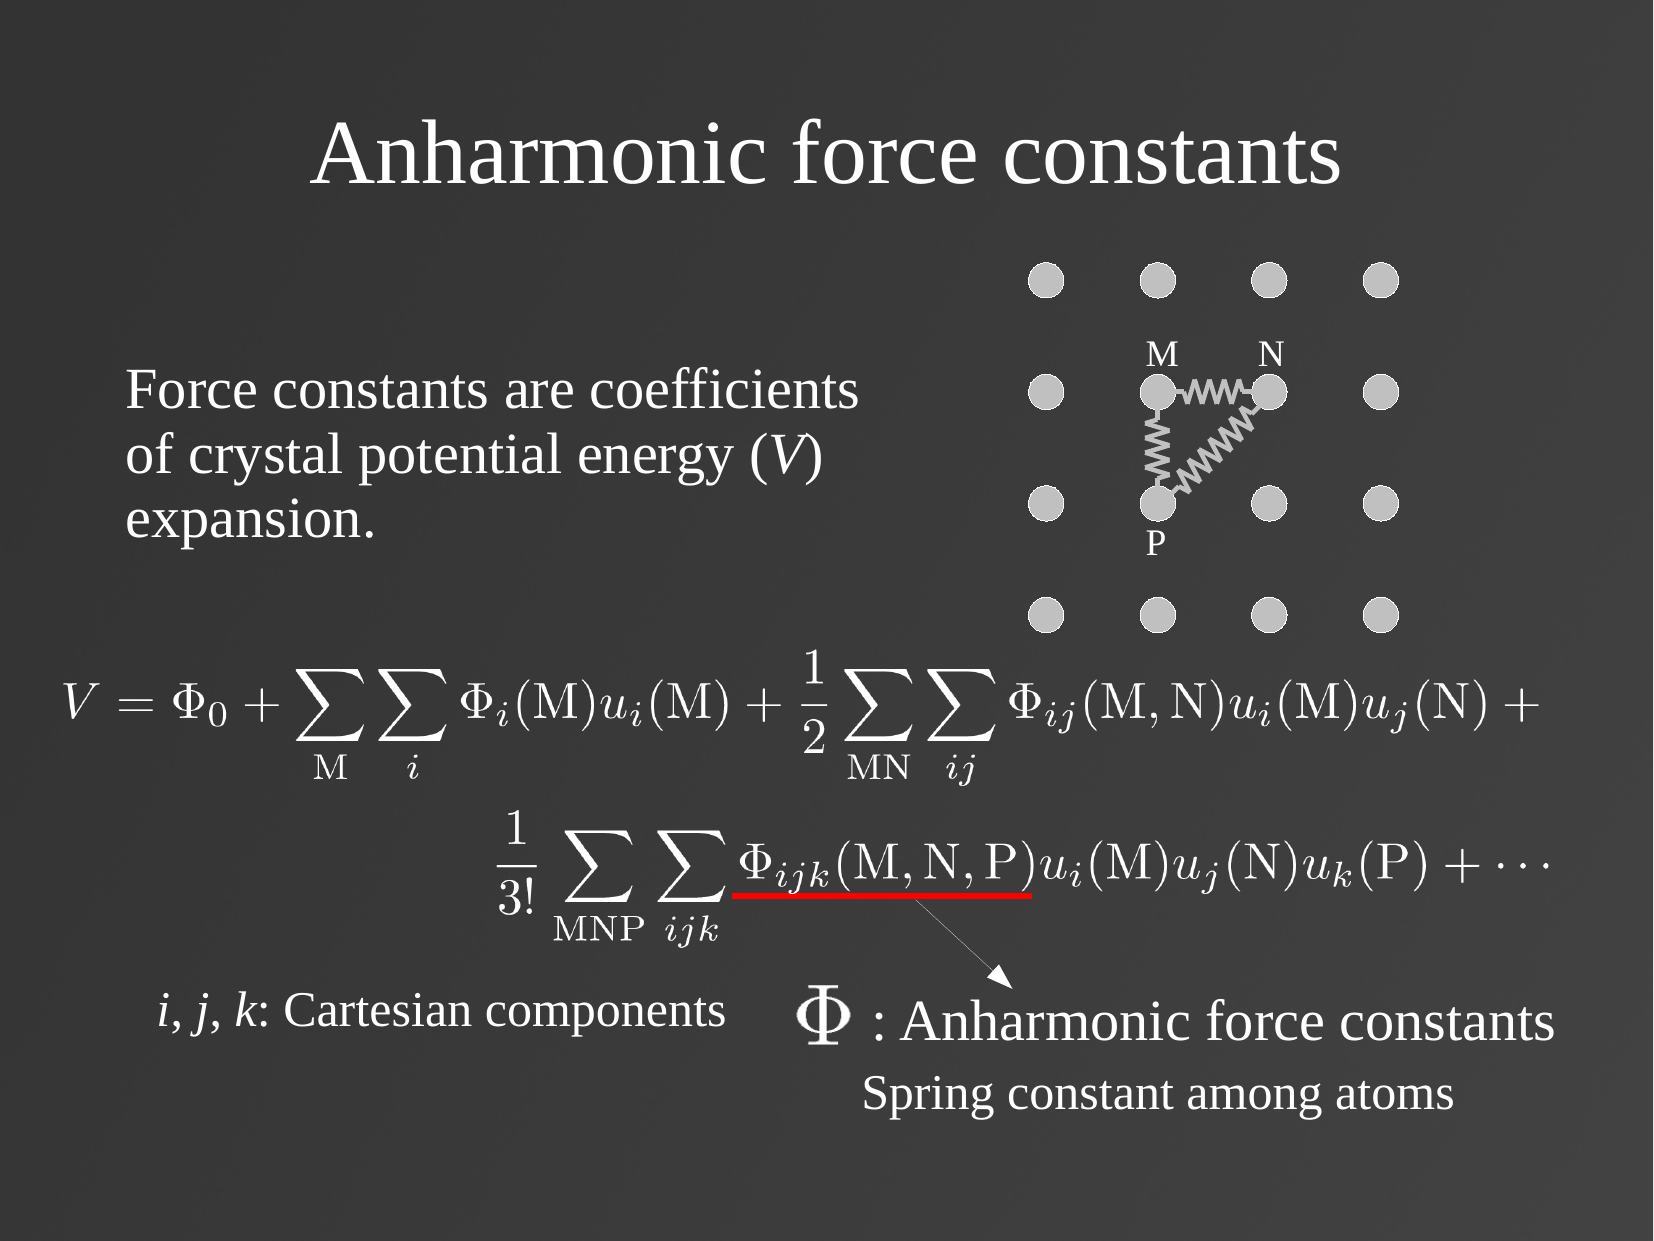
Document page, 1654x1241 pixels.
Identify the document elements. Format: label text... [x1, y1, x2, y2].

text_box [1140, 262, 1176, 299]
text_box [1251, 597, 1288, 633]
text_box P [1130, 514, 1182, 572]
text_box i, j, k: Cartesian components [141, 975, 742, 1046]
text_box [1251, 262, 1288, 298]
text_box [1363, 262, 1399, 298]
text_box [1028, 374, 1064, 410]
text_box [1251, 485, 1288, 522]
text_box [1028, 262, 1064, 298]
text_box [1363, 374, 1399, 410]
text_box [1140, 597, 1176, 633]
text_box : Anharmonic force constants [857, 980, 1573, 1061]
text_box [1251, 383, 1288, 410]
text_box [1140, 383, 1176, 410]
text_box [1363, 597, 1399, 633]
title Anharmonic force constants [61, 56, 1594, 250]
text_box Spring constant among atoms [846, 1057, 1470, 1129]
text_box [1363, 485, 1399, 522]
text_box Force constants are coefficients of crystal potential energy (V) expansion. [110, 349, 877, 558]
text_box M [1130, 325, 1194, 383]
picture [0, 0, 1654, 1241]
text_box [1028, 485, 1064, 522]
text_box [1140, 486, 1176, 514]
text_box N [1243, 325, 1300, 383]
text_box [1028, 597, 1064, 633]
